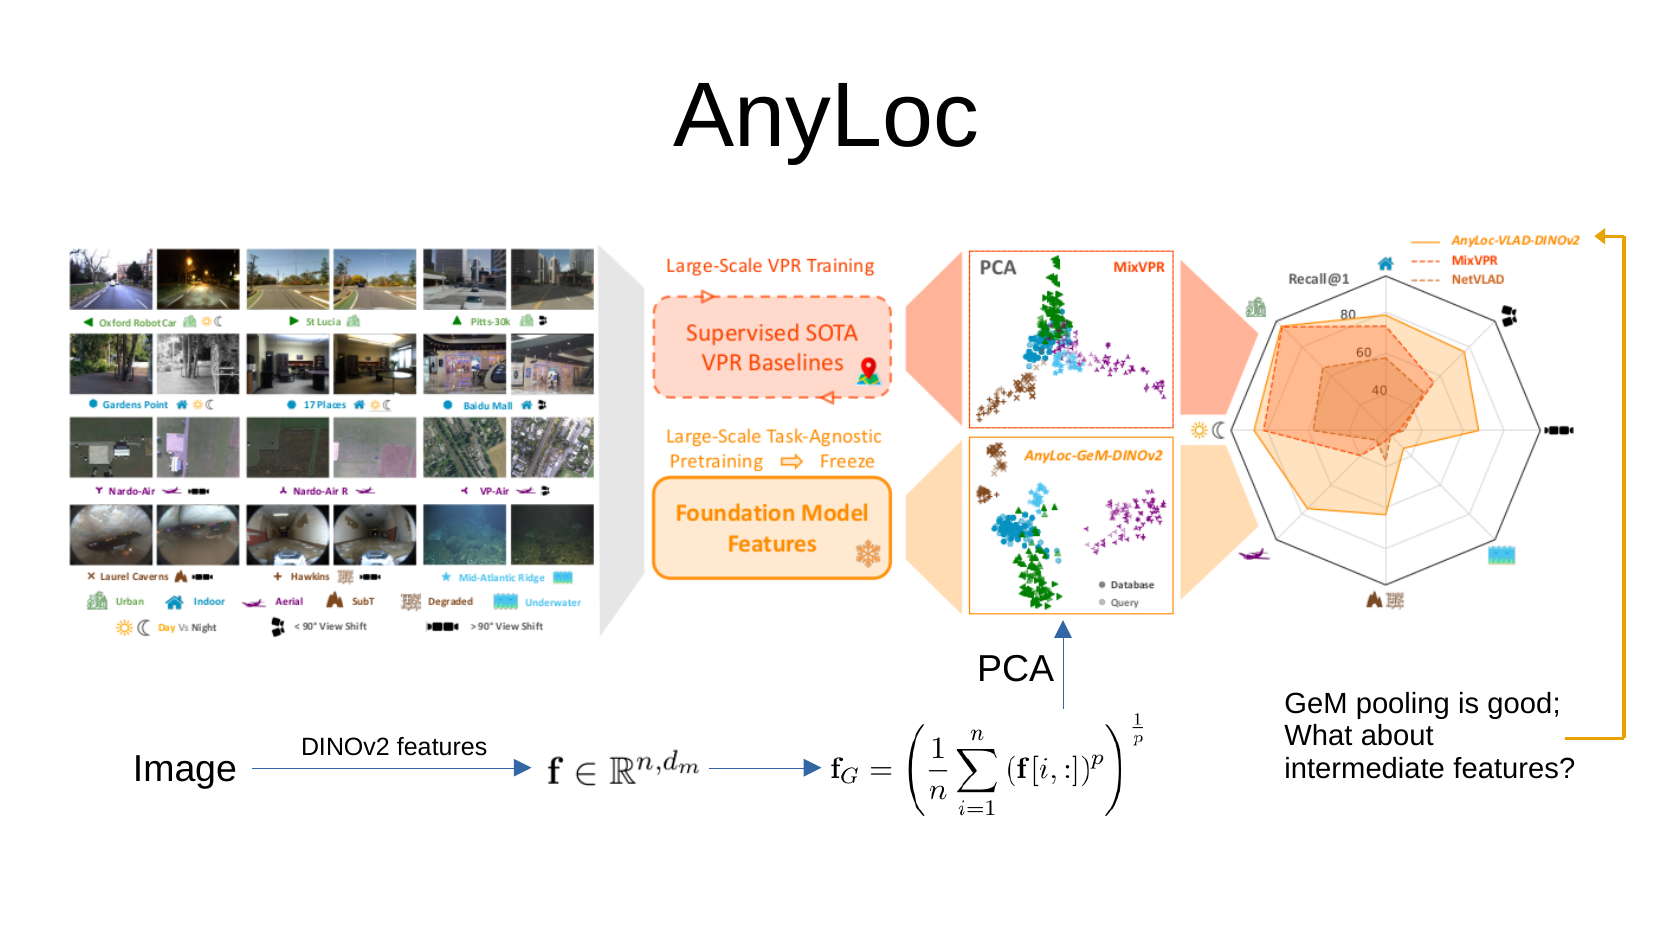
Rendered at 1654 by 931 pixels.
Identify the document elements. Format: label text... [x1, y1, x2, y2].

title AnyLoc [82, 37, 1571, 193]
picture [59, 227, 1595, 650]
text_box Image [118, 740, 252, 798]
text_box PCA [962, 640, 1069, 697]
text_box DINOv2 features [286, 724, 502, 768]
picture [541, 740, 709, 798]
text_box GeM pooling is good; What about intermediate features? [1269, 679, 1595, 798]
picture [821, 708, 1152, 827]
